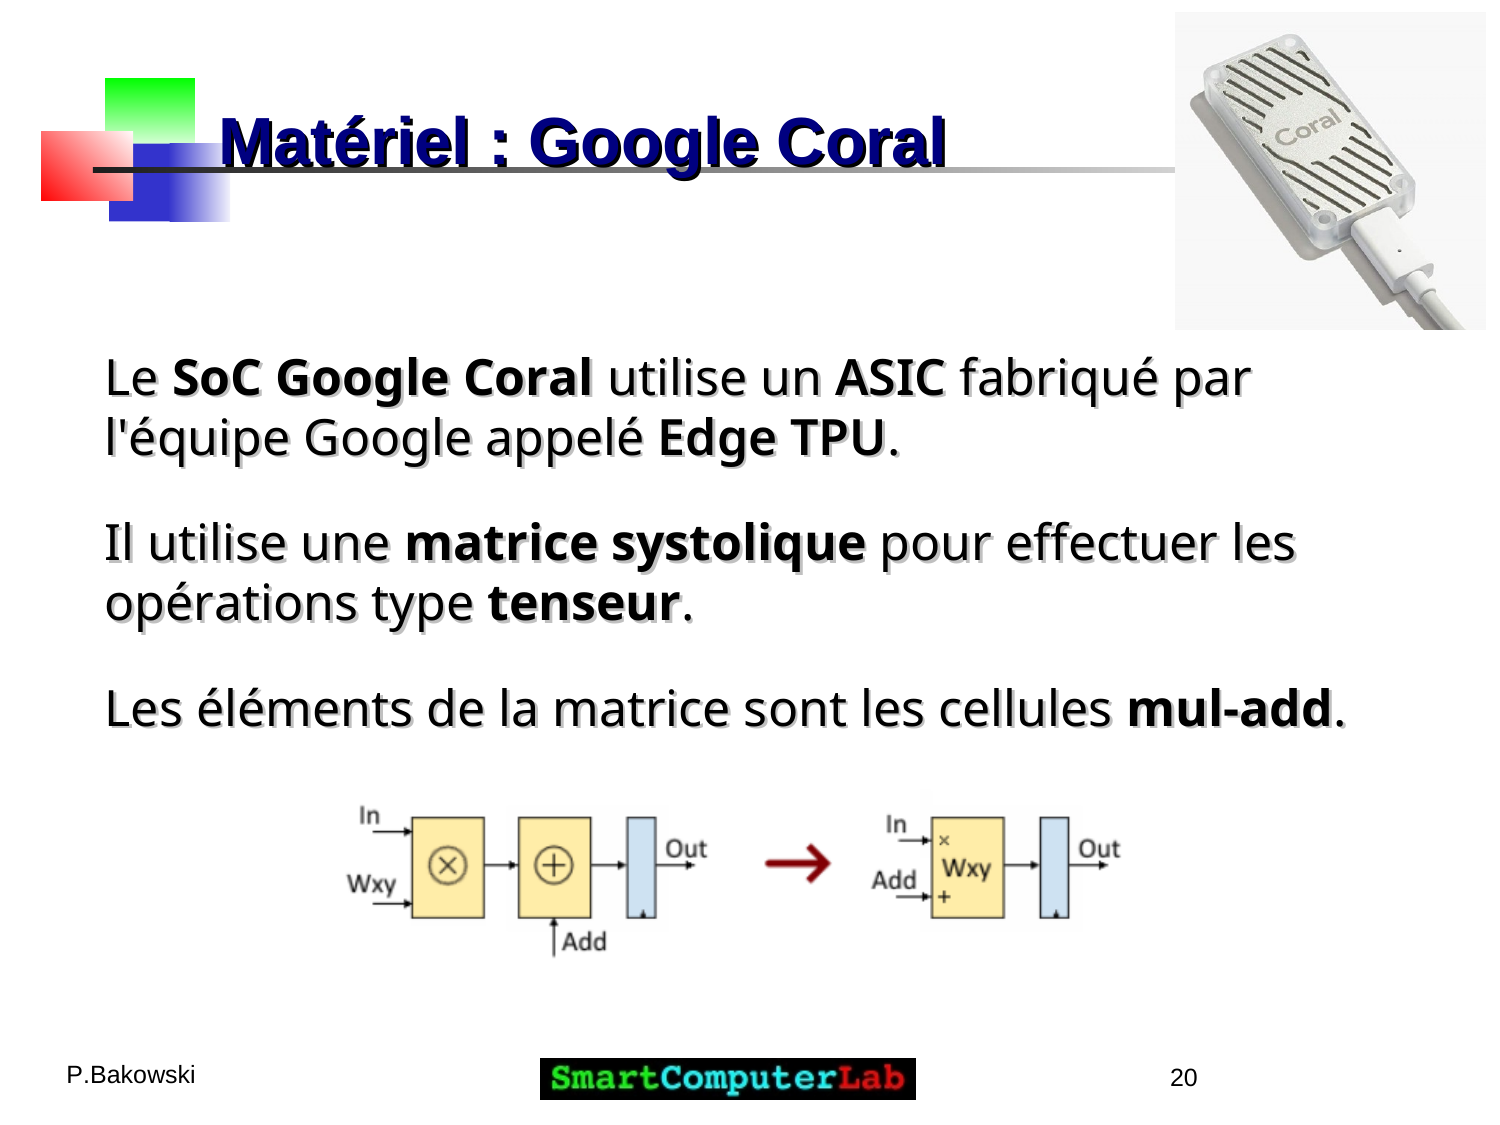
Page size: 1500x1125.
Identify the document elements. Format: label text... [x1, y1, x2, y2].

picture [1175, 12, 1486, 330]
picture [540, 1058, 916, 1100]
picture [315, 762, 1179, 996]
text_box Le SoC Google Coral utilise un ASIC fabriqué par l'équipe Google appelé Edge TPU. Il utilise une matrice systolique pour effectuer les opérations type tenseur. Les éléments de la matrice sont les cellules mul-add. [90, 337, 1426, 744]
title Matériel : Google Coral [203, 90, 1175, 186]
